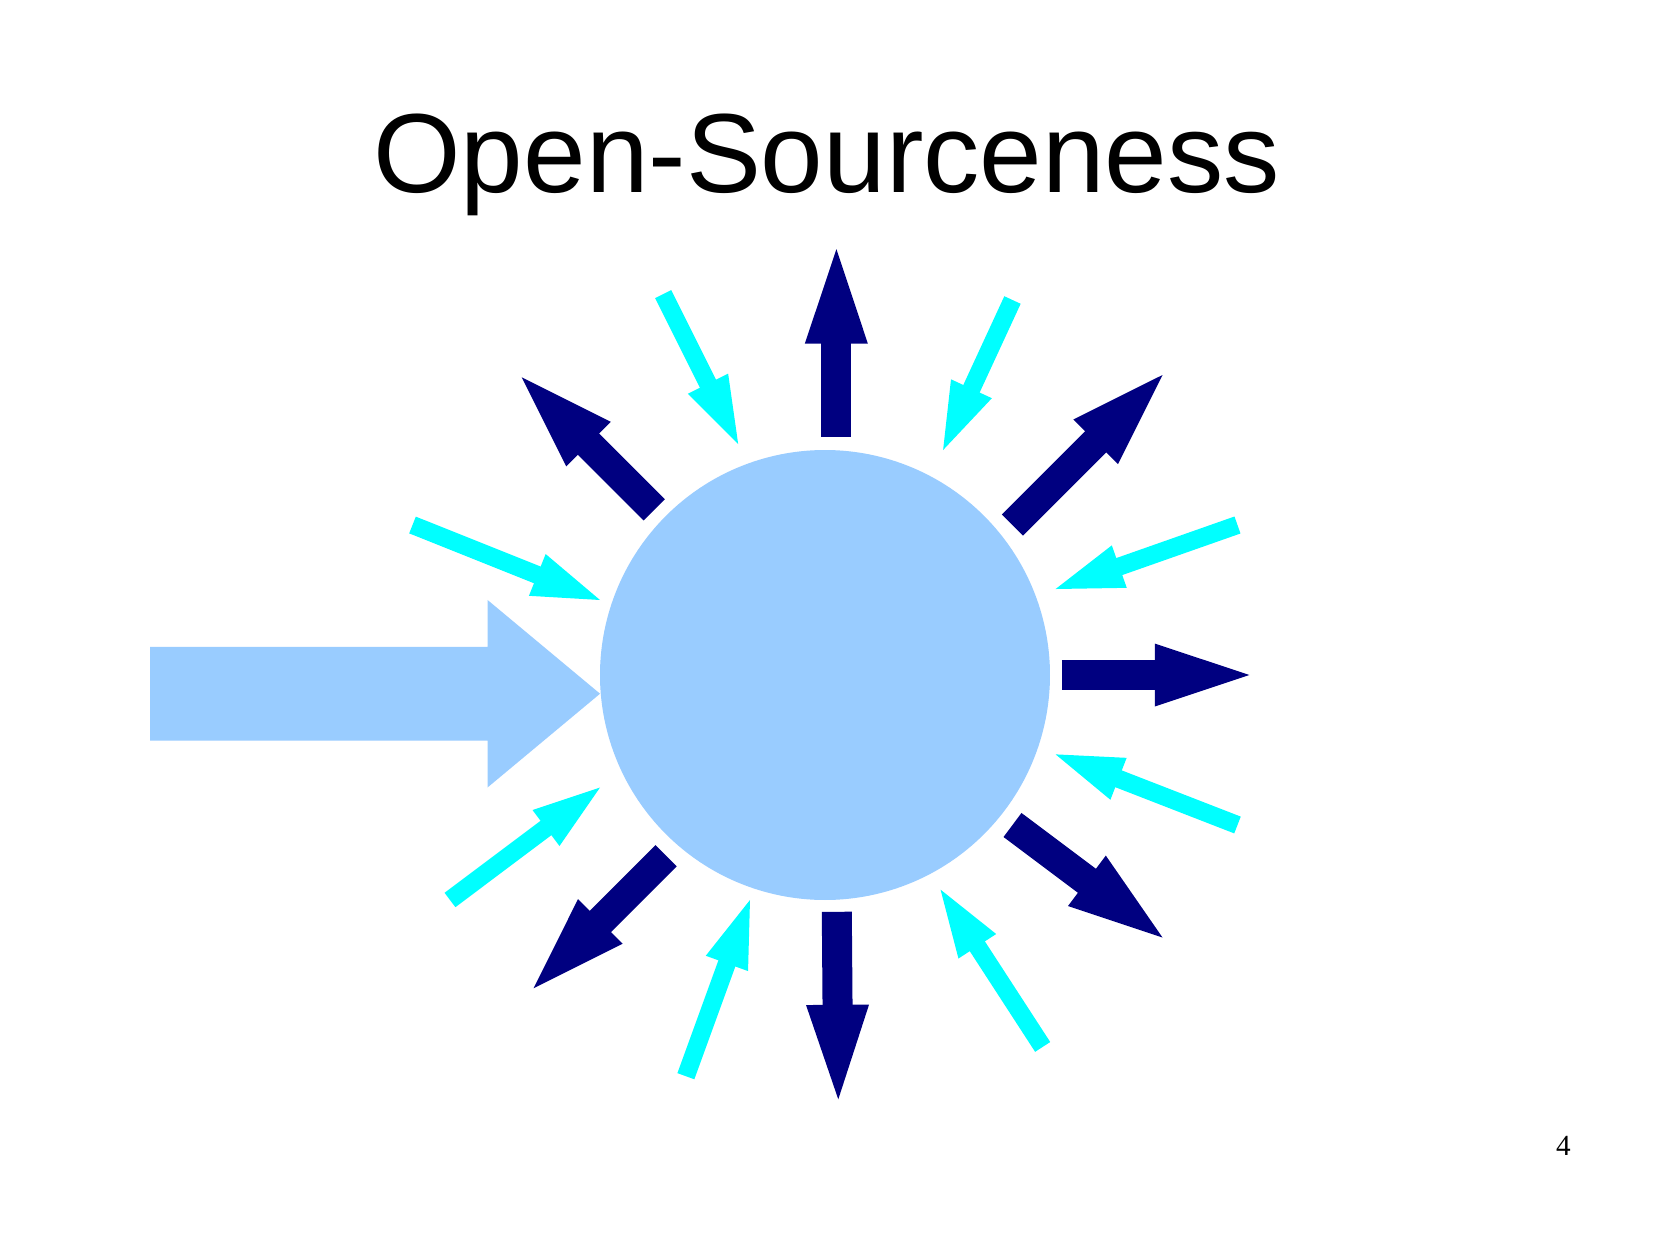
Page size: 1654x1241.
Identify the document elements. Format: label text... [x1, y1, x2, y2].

title Open-Sourceness [82, 49, 1571, 257]
text_box [150, 450, 1051, 901]
